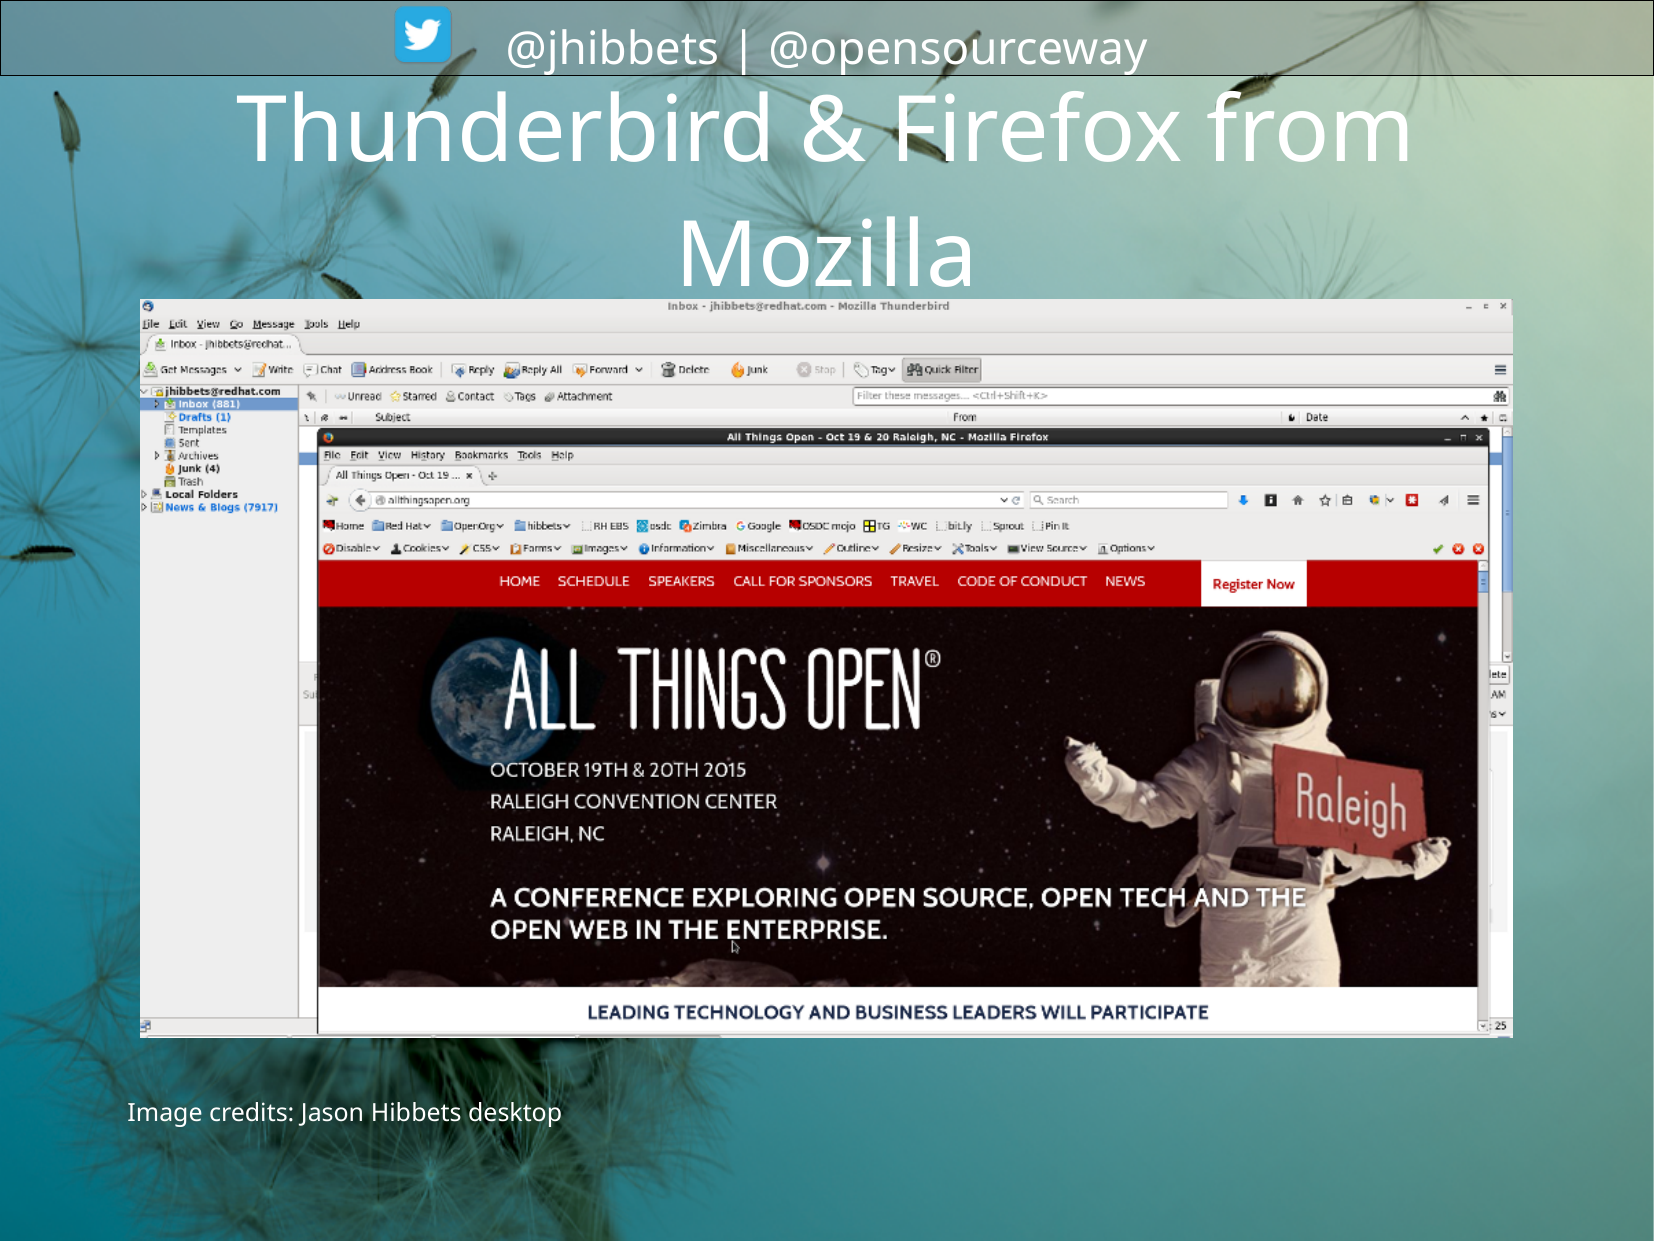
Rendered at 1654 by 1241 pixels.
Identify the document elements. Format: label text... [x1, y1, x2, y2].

picture [0, 76, 1654, 1241]
text_box Image credits: Jason Hibbets desktop [112, 1087, 772, 1131]
title Thunderbird & Firefox from Mozilla [82, 84, 1571, 292]
picture [393, 5, 454, 66]
